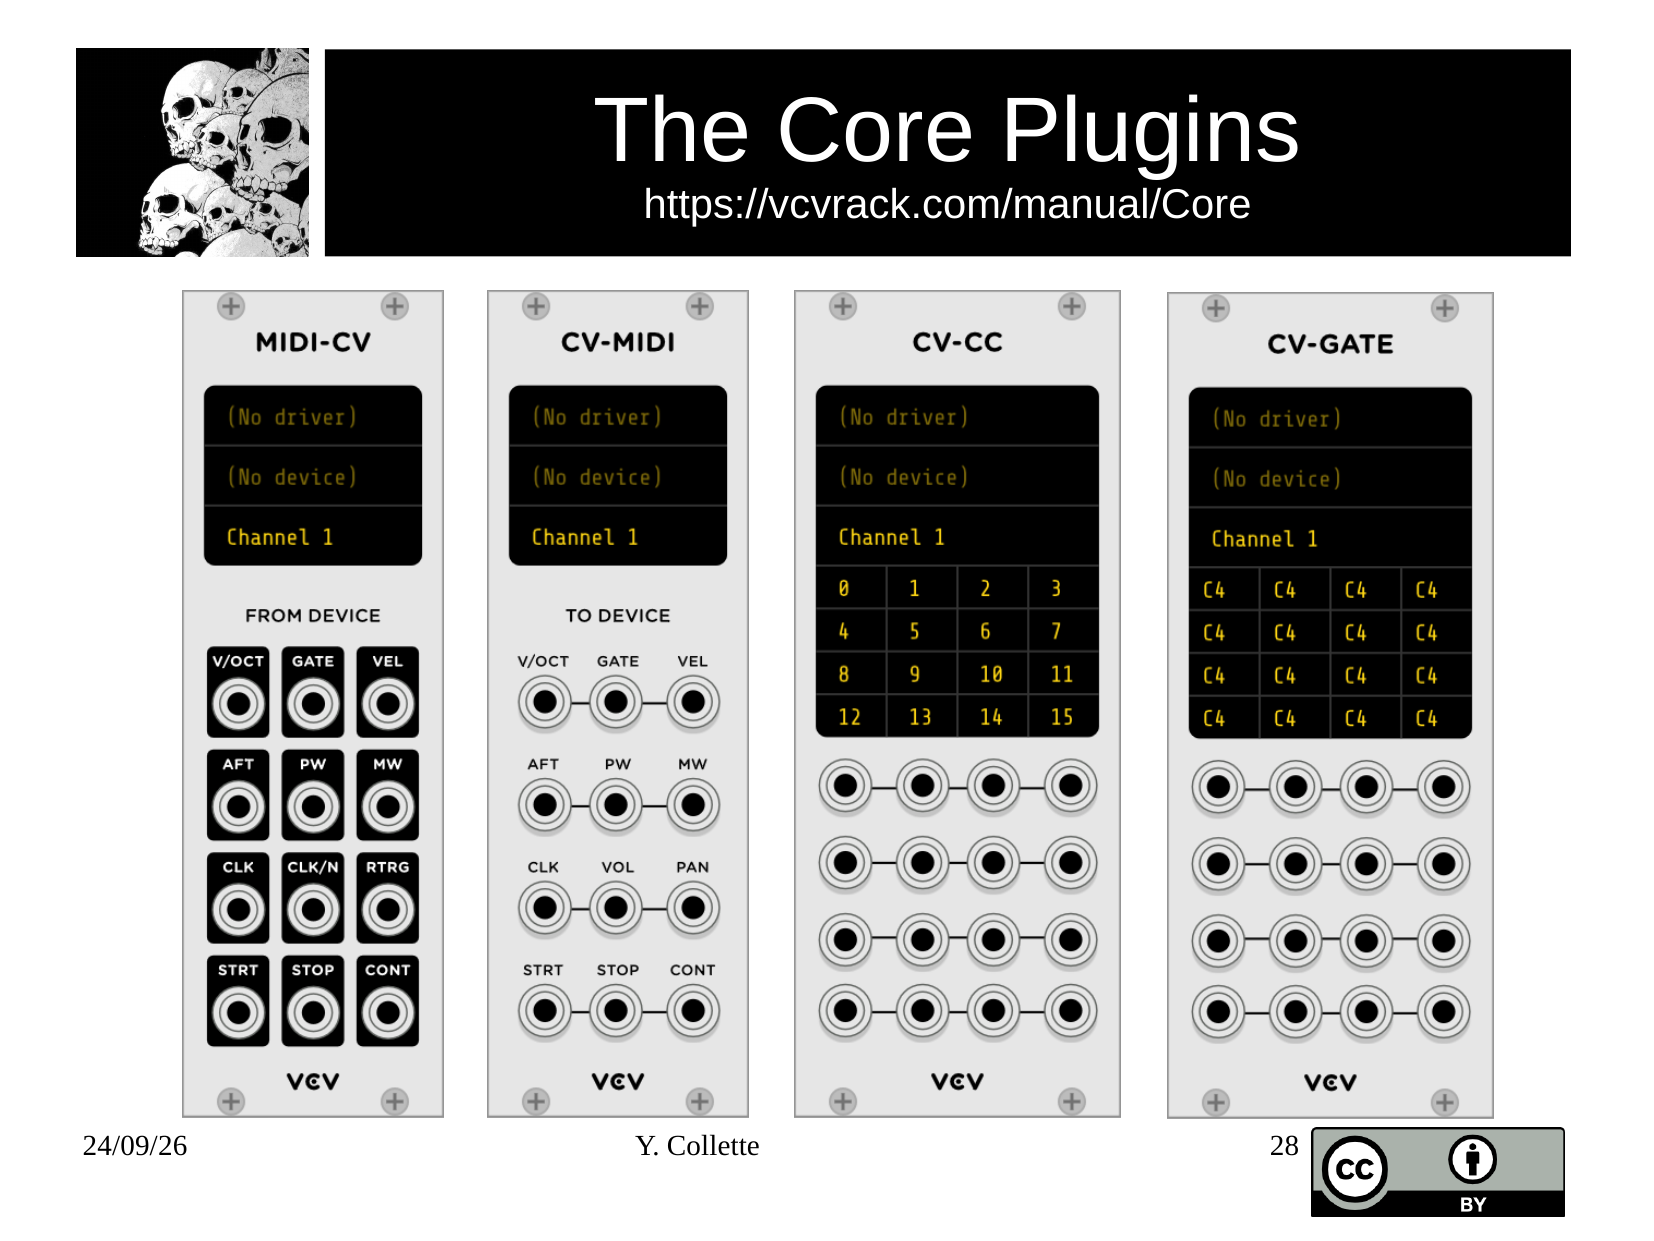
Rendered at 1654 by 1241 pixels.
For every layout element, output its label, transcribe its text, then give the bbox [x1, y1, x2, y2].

picture [1311, 1127, 1565, 1217]
picture [182, 290, 444, 1118]
picture [1167, 292, 1494, 1119]
picture [76, 48, 309, 257]
picture [794, 290, 1121, 1118]
title The Core Plugins https://vcvrack.com/manual/Core [324, 49, 1571, 257]
picture [487, 290, 749, 1118]
